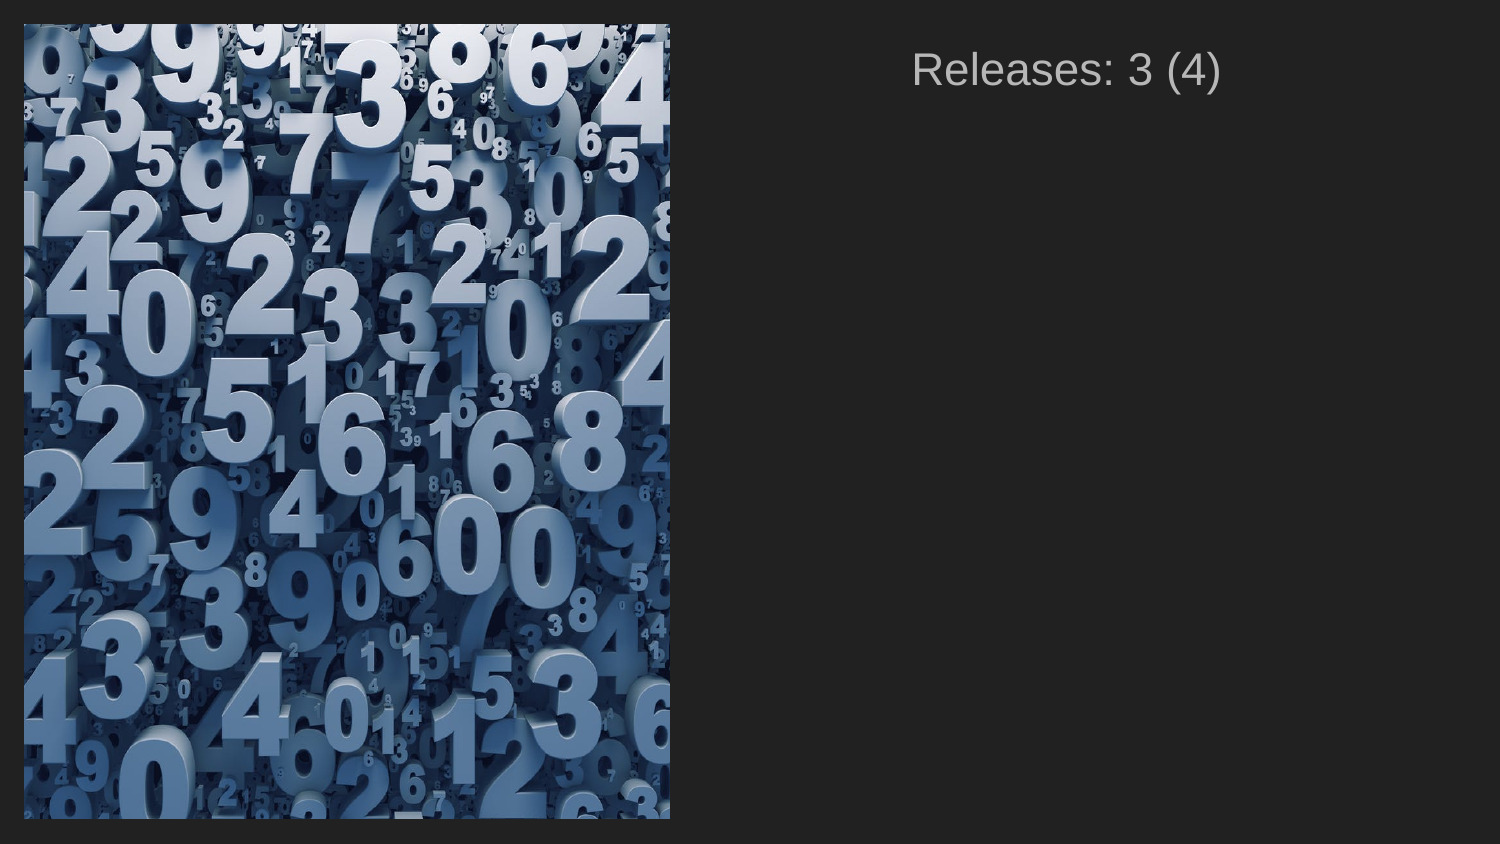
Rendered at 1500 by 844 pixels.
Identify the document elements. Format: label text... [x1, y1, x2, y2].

text_box Releases: 3 (4) [670, 24, 1464, 819]
picture [24, 24, 670, 819]
